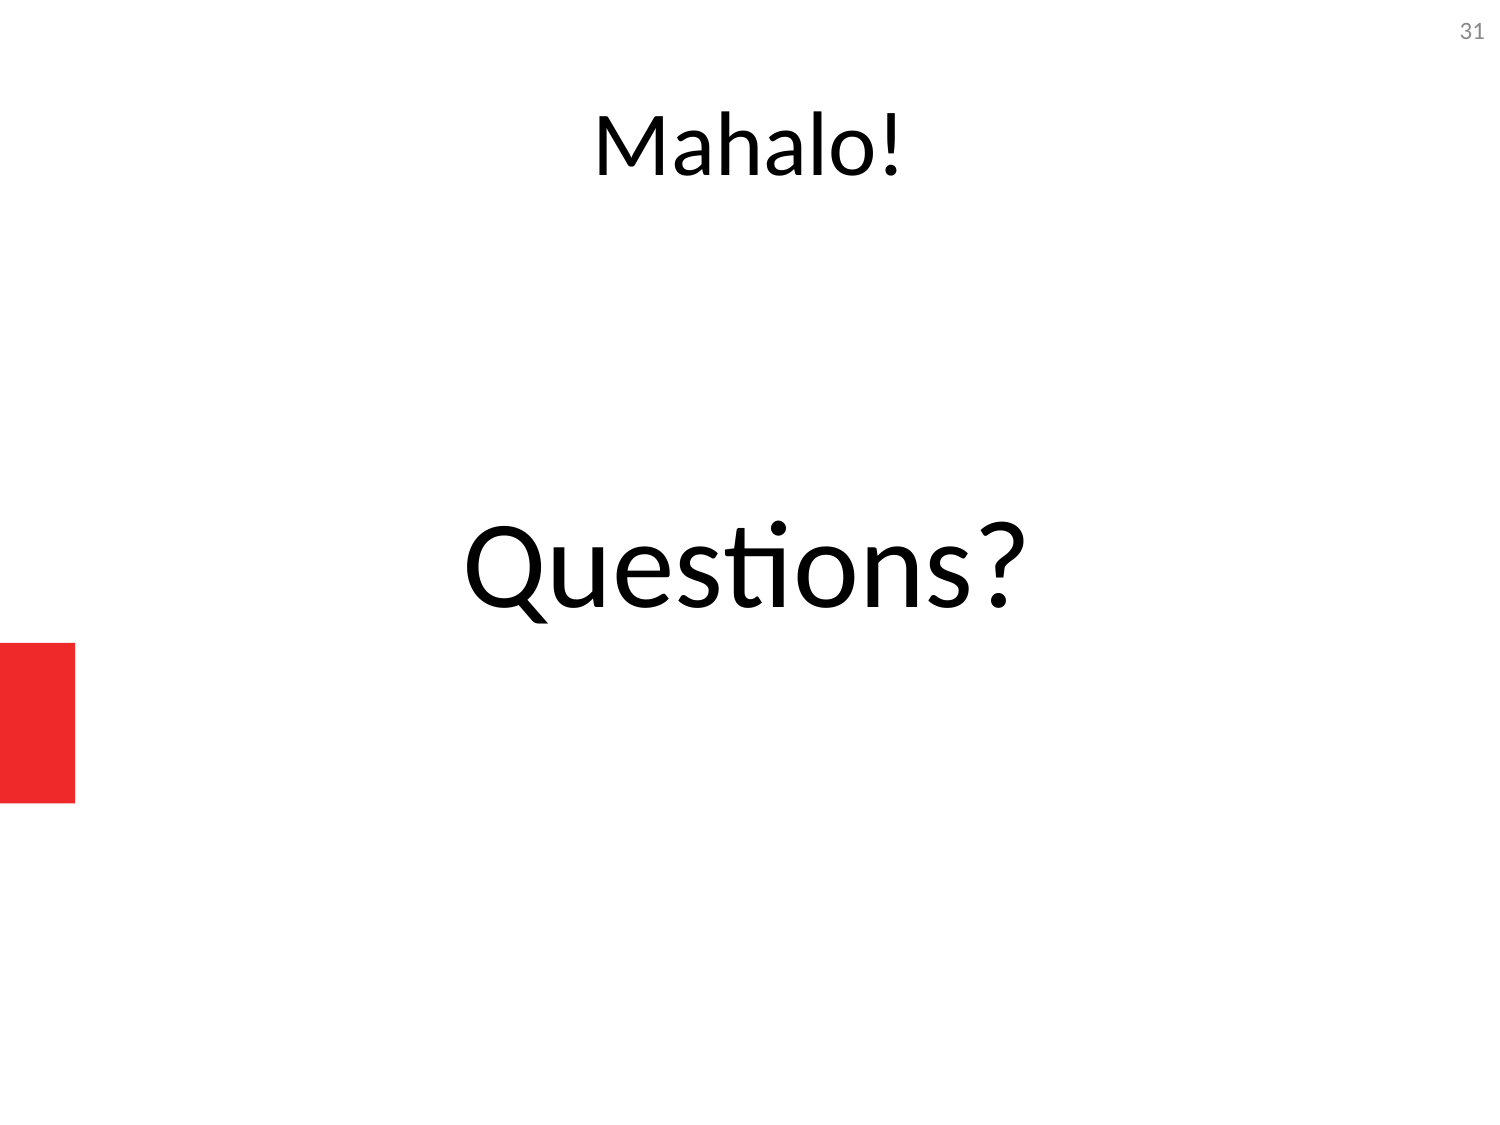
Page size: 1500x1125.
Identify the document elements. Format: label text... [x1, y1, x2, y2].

text_box <number> [1149, 0, 1500, 60]
text_box Questions? [447, 474, 1048, 641]
text_box Mahalo! [75, 45, 1426, 233]
